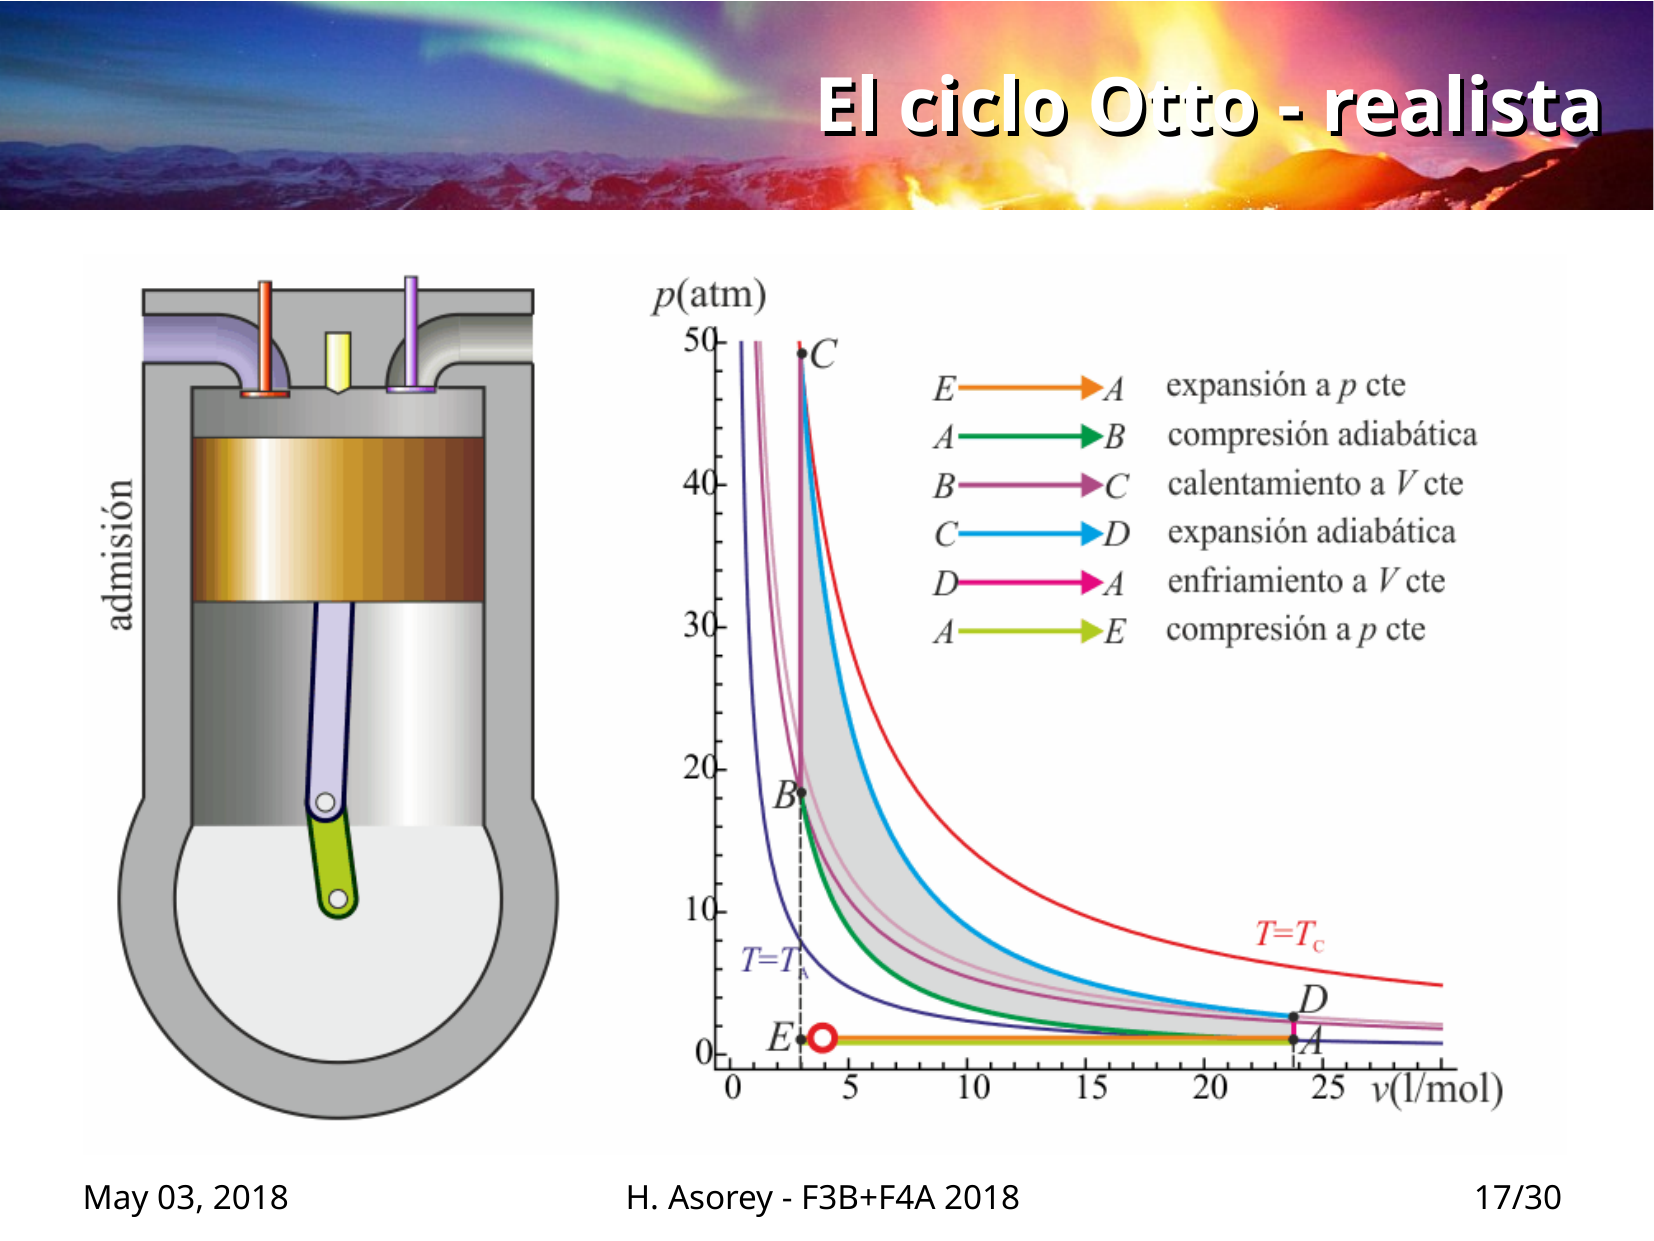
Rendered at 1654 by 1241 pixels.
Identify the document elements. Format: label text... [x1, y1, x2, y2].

picture [0, 1, 1654, 210]
title El ciclo Otto - realista [45, 15, 1606, 191]
picture [83, 254, 1567, 1156]
